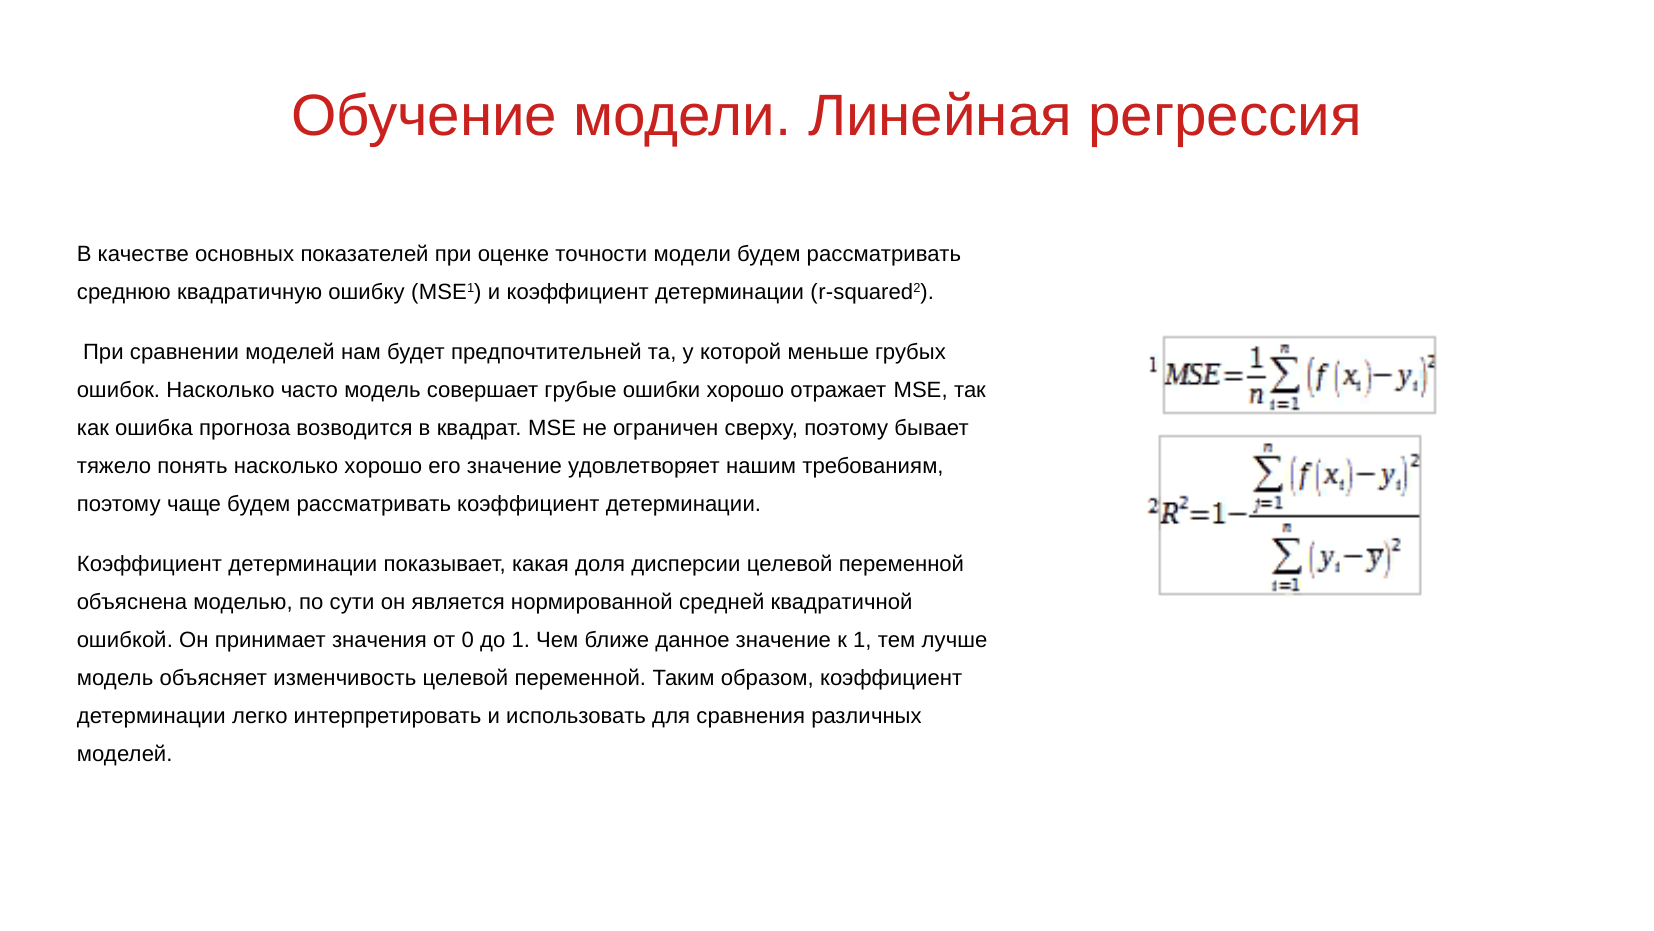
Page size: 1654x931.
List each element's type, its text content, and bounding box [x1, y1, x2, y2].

title Обучение модели. Линейная регрессия [82, 37, 1571, 193]
list В качестве основных показателей при оценке точности модели будем рассматривать среднюю квадратичную ошибку (MSE1) и коэффициент детерминации (r-squared2). При сравнении моделей нам будет предпочтительней та, у которой меньше грубых ошибок. Насколько часто модель совершает грубые ошибки хорошо отражает MSE, так как ошибка прогноза возводится в квадрат. MSE не ограничен сверху, поэтому бывает тяжело понять насколько хорошо его значение удовлетворяет нашим требованиям, поэтому чаще будем рассматривать коэффициент детерминации. Коэффициент детерминации показывает, какая доля дисперсии целевой переменной объяснена моделью, по сути он является нормированной средней квадратичной ошибкой. Он принимает значения от 0 до 1. Чем ближе данное значение к 1, тем лучше модель объясняет изменчивость целевой переменной. Таким образом, коэффициент детерминации легко интерпретировать и использовать для сравнения различных моделей. [76, 228, 1004, 768]
picture [1092, 324, 1506, 621]
